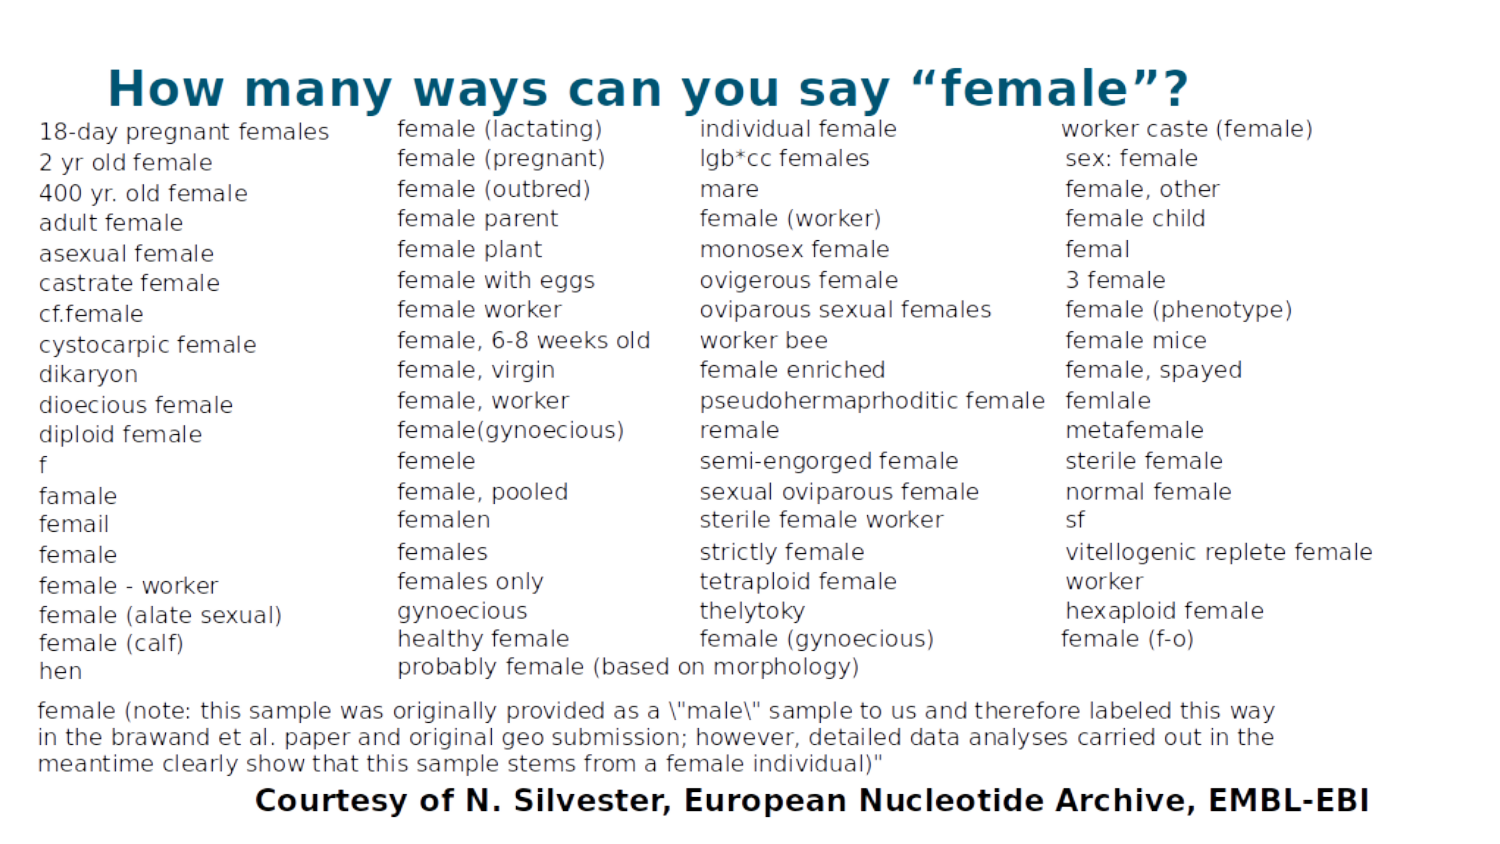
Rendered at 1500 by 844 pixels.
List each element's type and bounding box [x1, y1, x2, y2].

picture [24, 24, 1381, 819]
